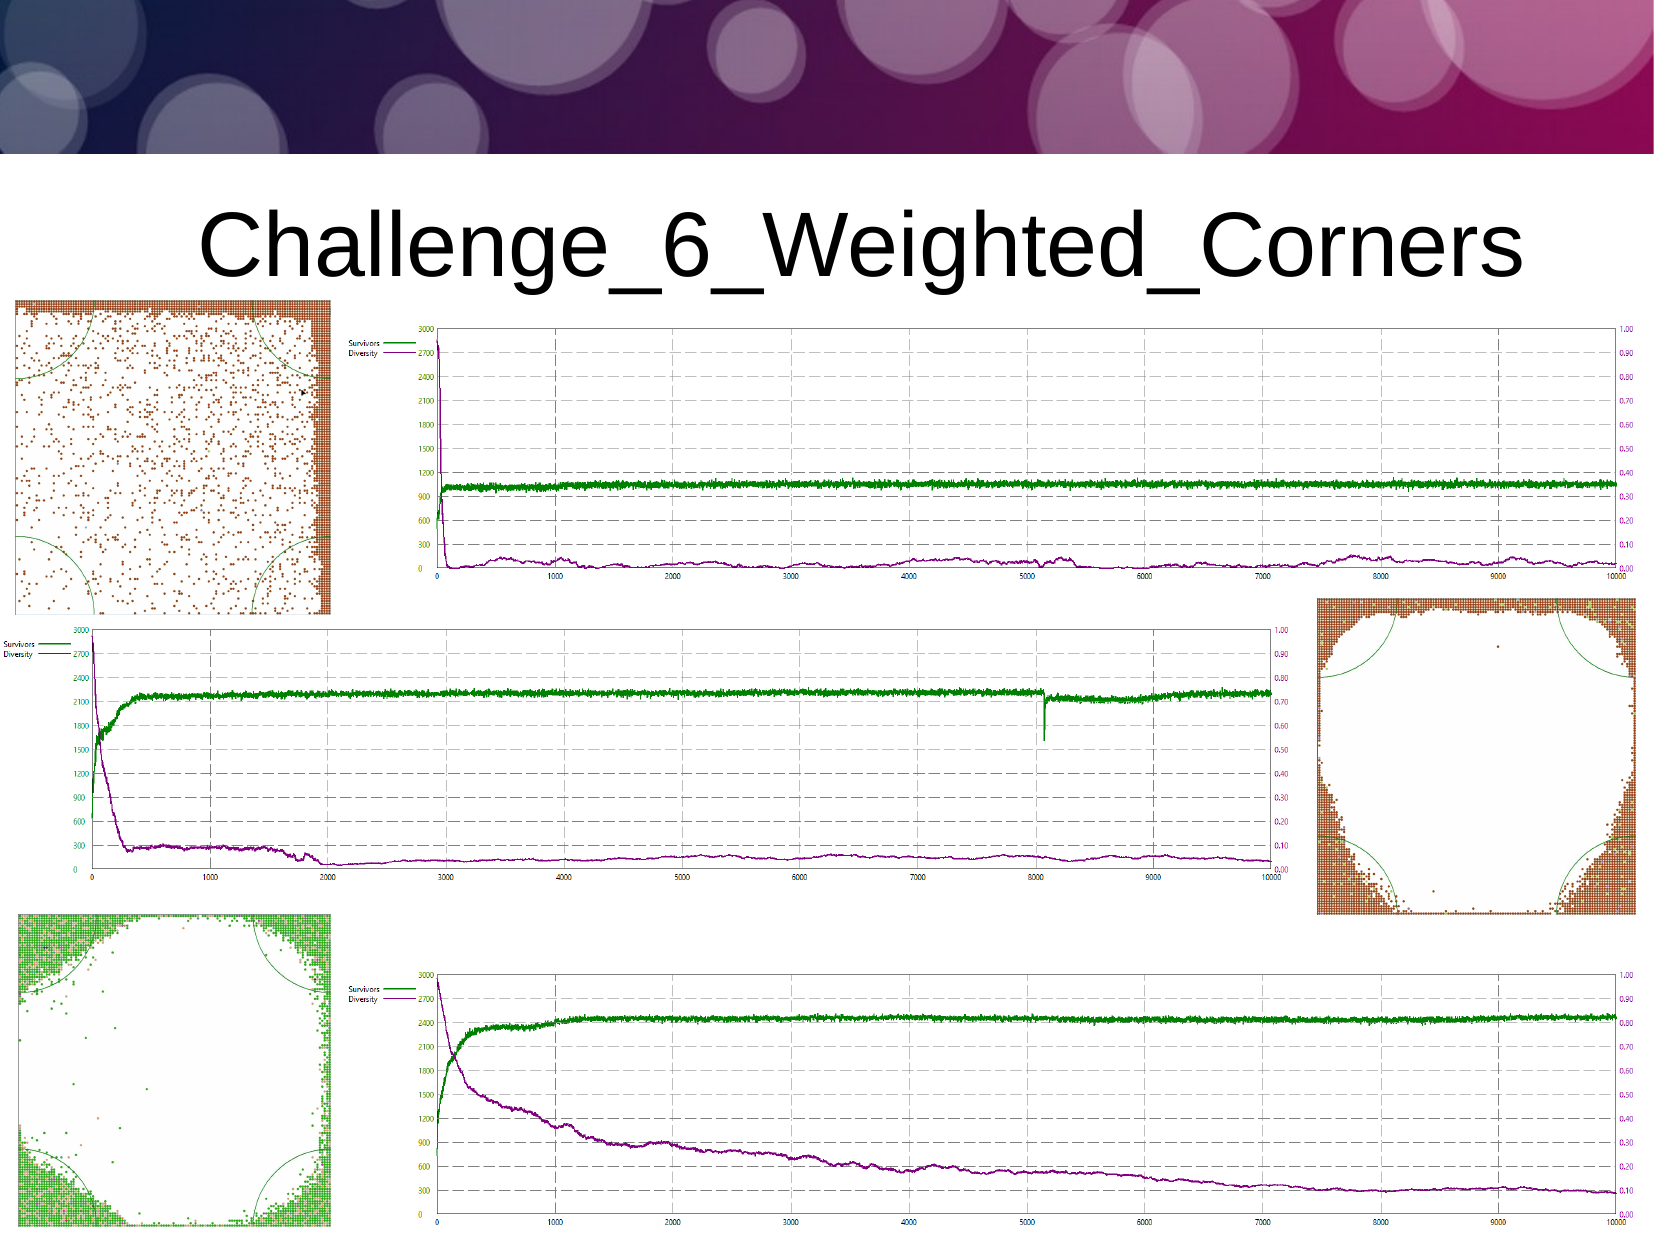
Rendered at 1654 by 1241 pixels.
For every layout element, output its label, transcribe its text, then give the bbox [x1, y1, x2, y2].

picture [345, 971, 1636, 1231]
title Challenge_6_Weighted_Corners [82, 142, 1571, 348]
picture [345, 325, 1636, 584]
picture [18, 914, 331, 1227]
picture [1317, 598, 1636, 916]
picture [0, 626, 1291, 886]
picture [0, 0, 1654, 154]
picture [15, 300, 331, 616]
